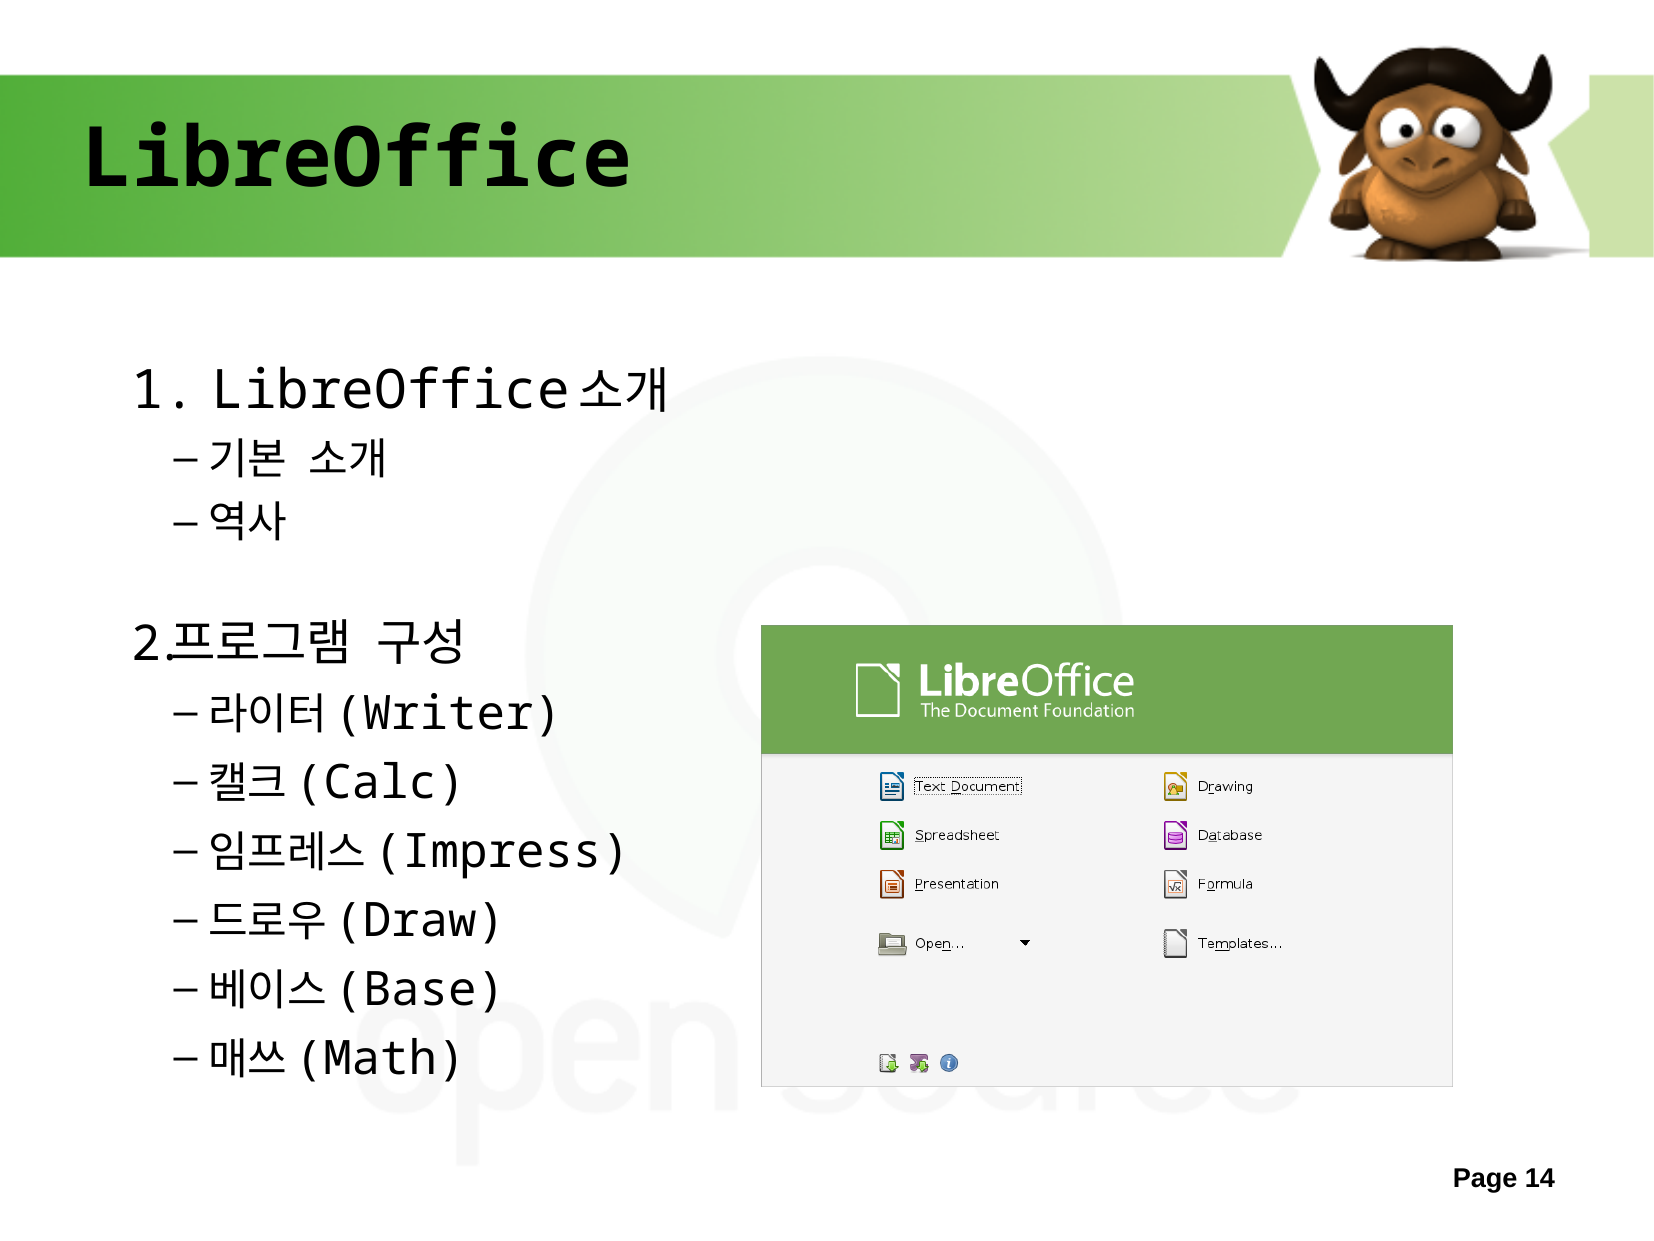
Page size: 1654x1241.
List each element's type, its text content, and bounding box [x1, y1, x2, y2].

picture [0, 0, 1654, 1241]
title LibreOffice [82, 49, 1571, 257]
list LibreOffice소개 기본 소개 역사 프로그램 구성 라이터(Writer) 캘크(Calc) 임프레스(Impress) 드로우(Draw) 베이스(Base) 매쓰(Math) [118, 354, 1571, 1087]
